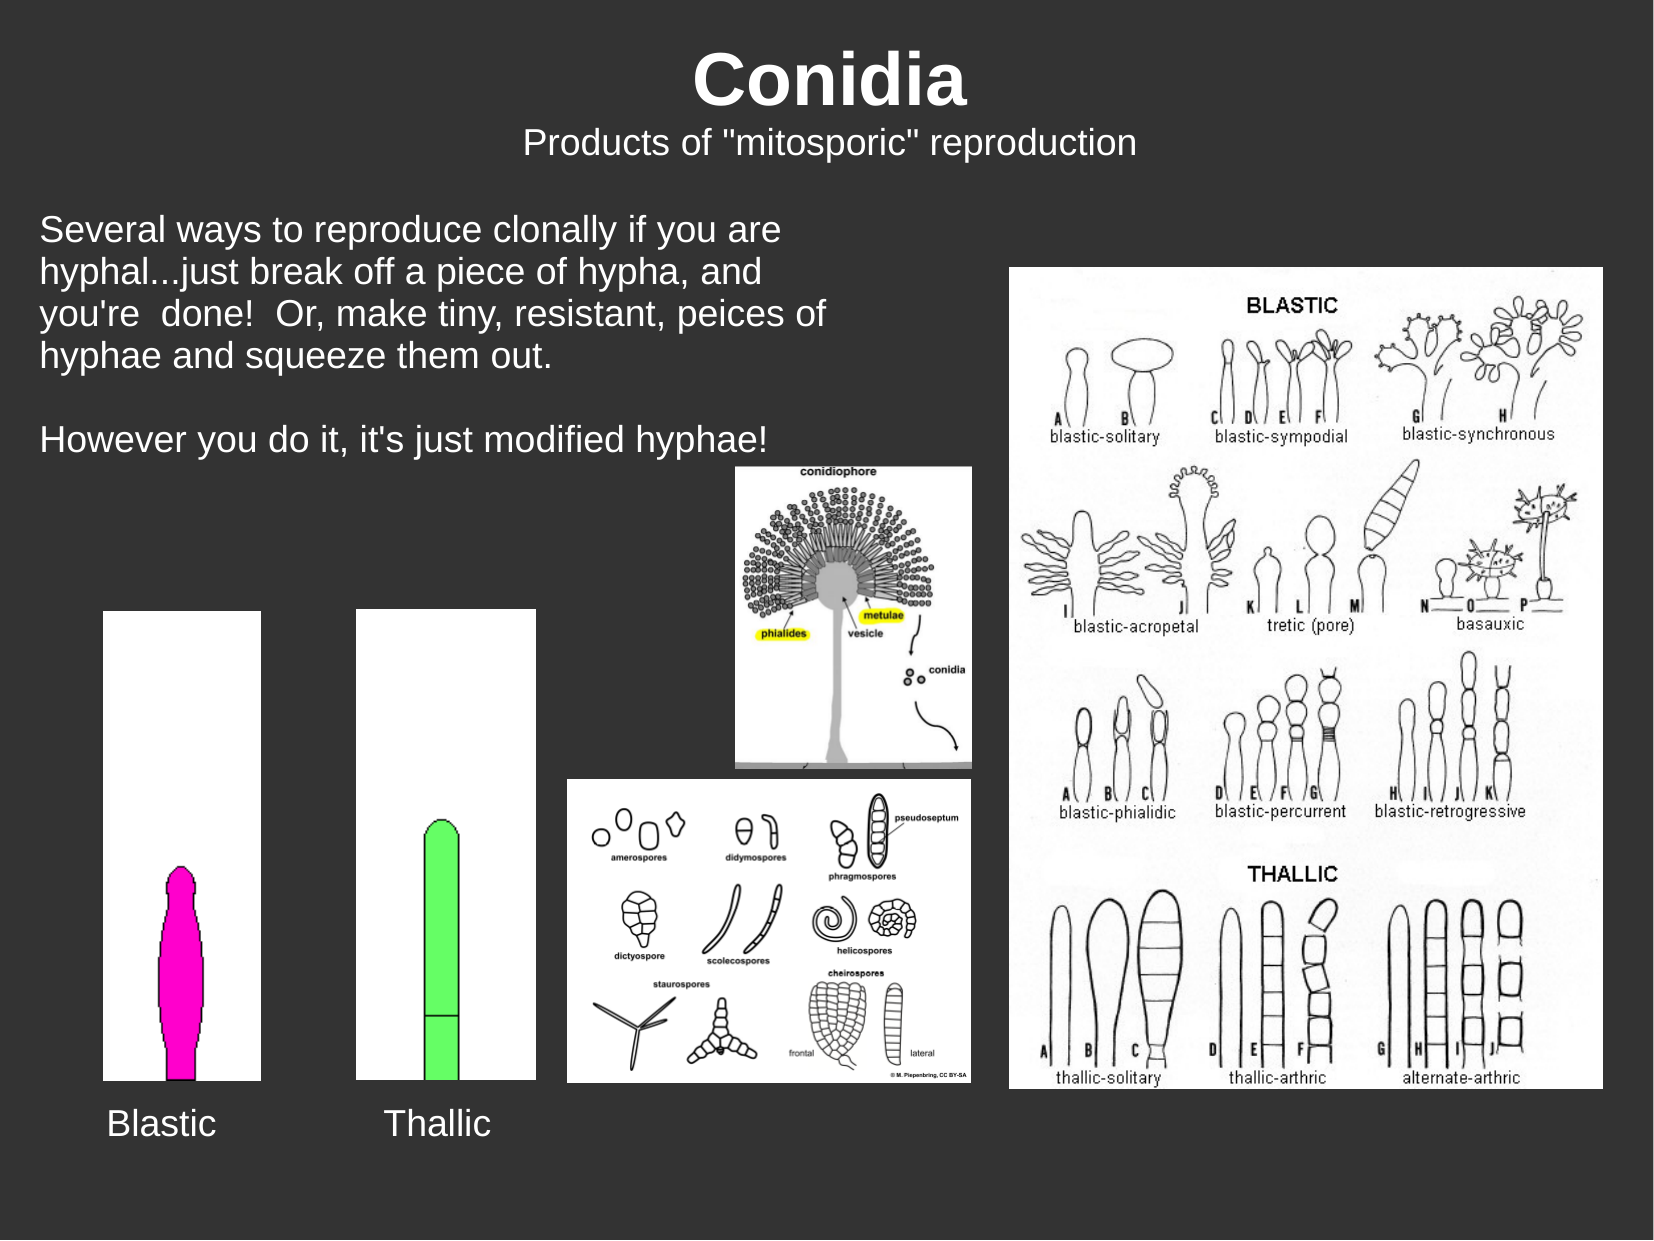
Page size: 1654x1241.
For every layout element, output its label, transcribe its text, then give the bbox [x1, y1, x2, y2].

picture [356, 609, 536, 1080]
picture [1009, 267, 1603, 1089]
text_box Several ways to reproduce clonally if you are hyphal...just break off a piece of hypha, and you're done! Or, make tiny, resistant, peices of hyphae and squeeze them out. However you do it, it's just modified hyphae! [24, 200, 866, 468]
picture [735, 466, 972, 769]
text_box Blastic Thallic [70, 1095, 635, 1153]
text_box Conidia Products of "mitosporic" reproduction [46, 30, 1614, 171]
picture [567, 779, 971, 1083]
picture [103, 611, 261, 1081]
